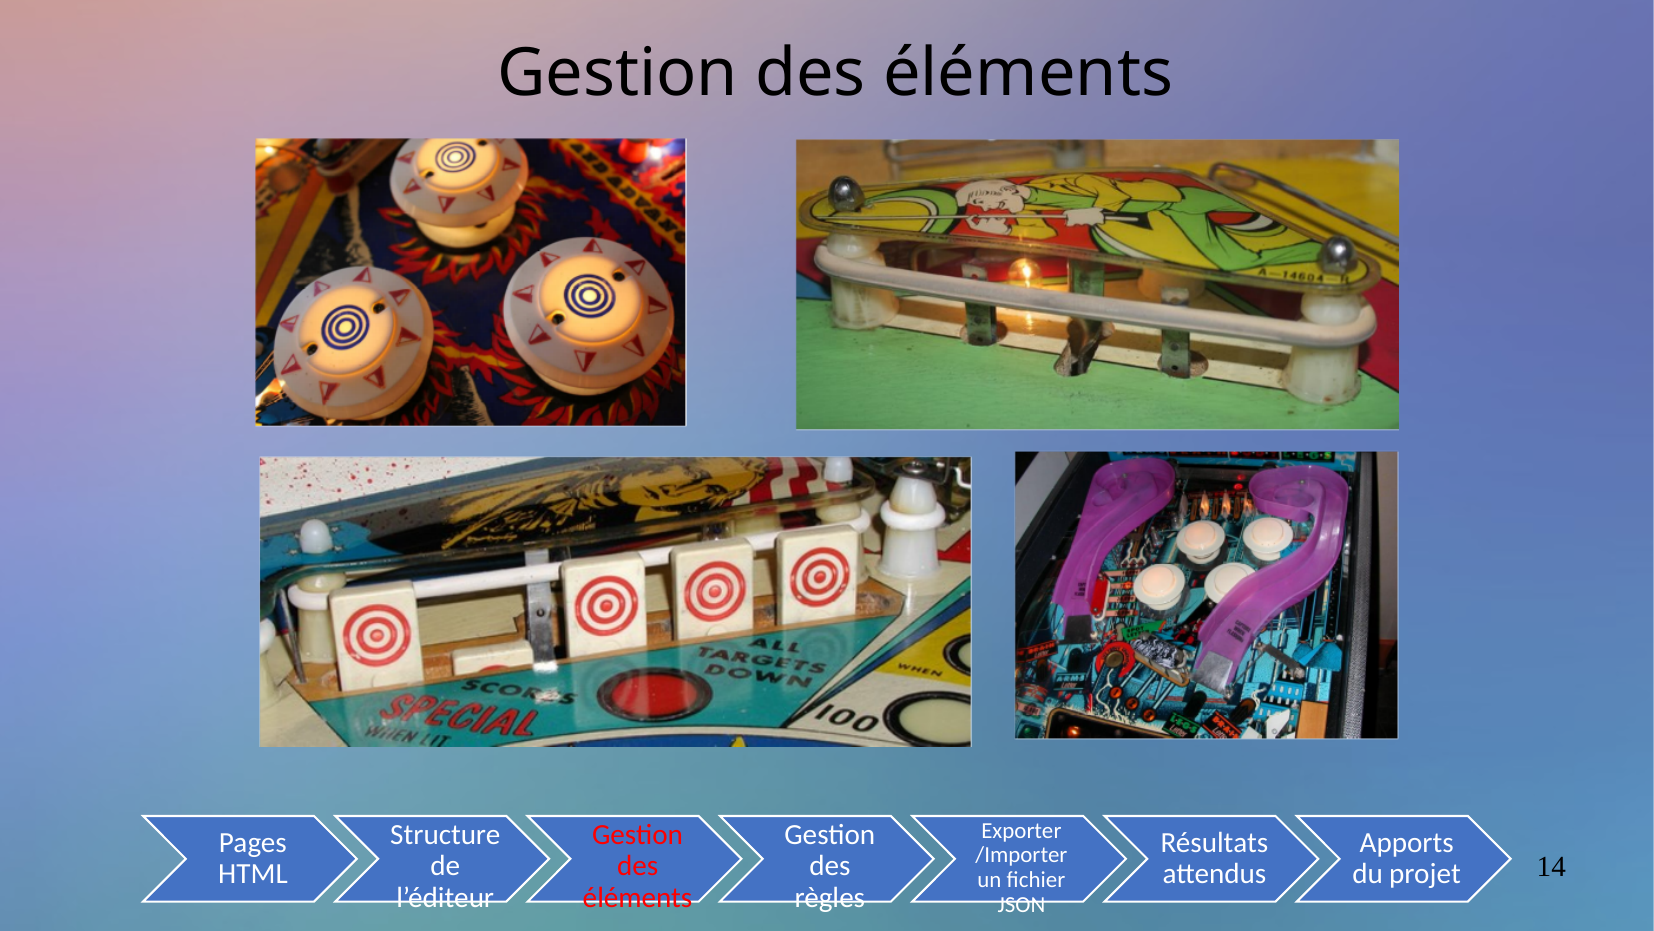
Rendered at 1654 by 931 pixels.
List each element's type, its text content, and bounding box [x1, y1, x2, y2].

picture [0, 0, 1654, 931]
text_box [1536, 847, 1571, 912]
text_box Gestion des éléments [527, 816, 742, 902]
text_box Structure de l’éditeur [335, 816, 550, 902]
text_box Apports du projet [1296, 816, 1511, 902]
text_box Exporter /Importer un fichier JSON [912, 816, 1127, 902]
text_box Gestion des règles [720, 816, 934, 902]
text_box Résultats attendus [1104, 816, 1319, 902]
text_box Pages HTML [143, 816, 357, 902]
text_box Gestion des éléments [189, 21, 1464, 118]
